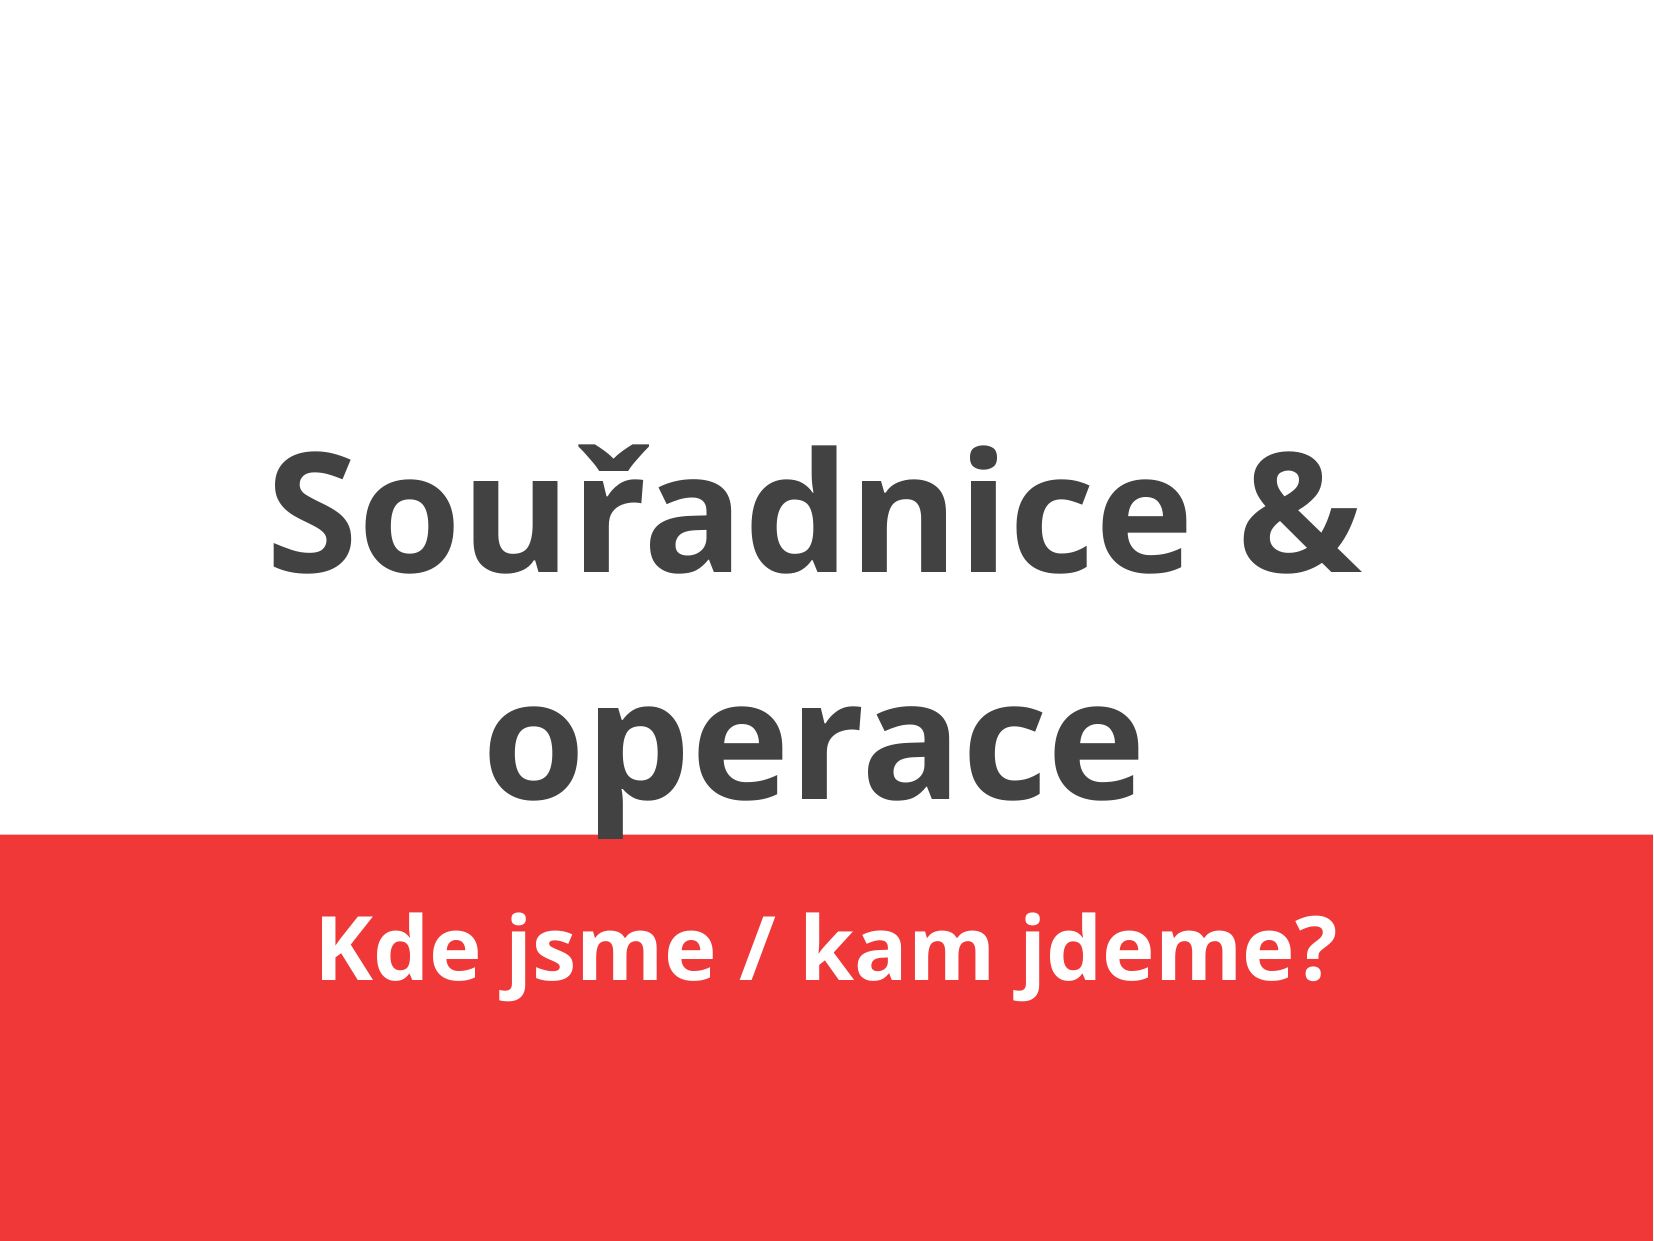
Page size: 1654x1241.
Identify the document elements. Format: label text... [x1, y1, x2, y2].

subtitle Kde jsme / kam jdeme? [82, 881, 1571, 1010]
title Souřadnice & operace [70, 425, 1559, 817]
